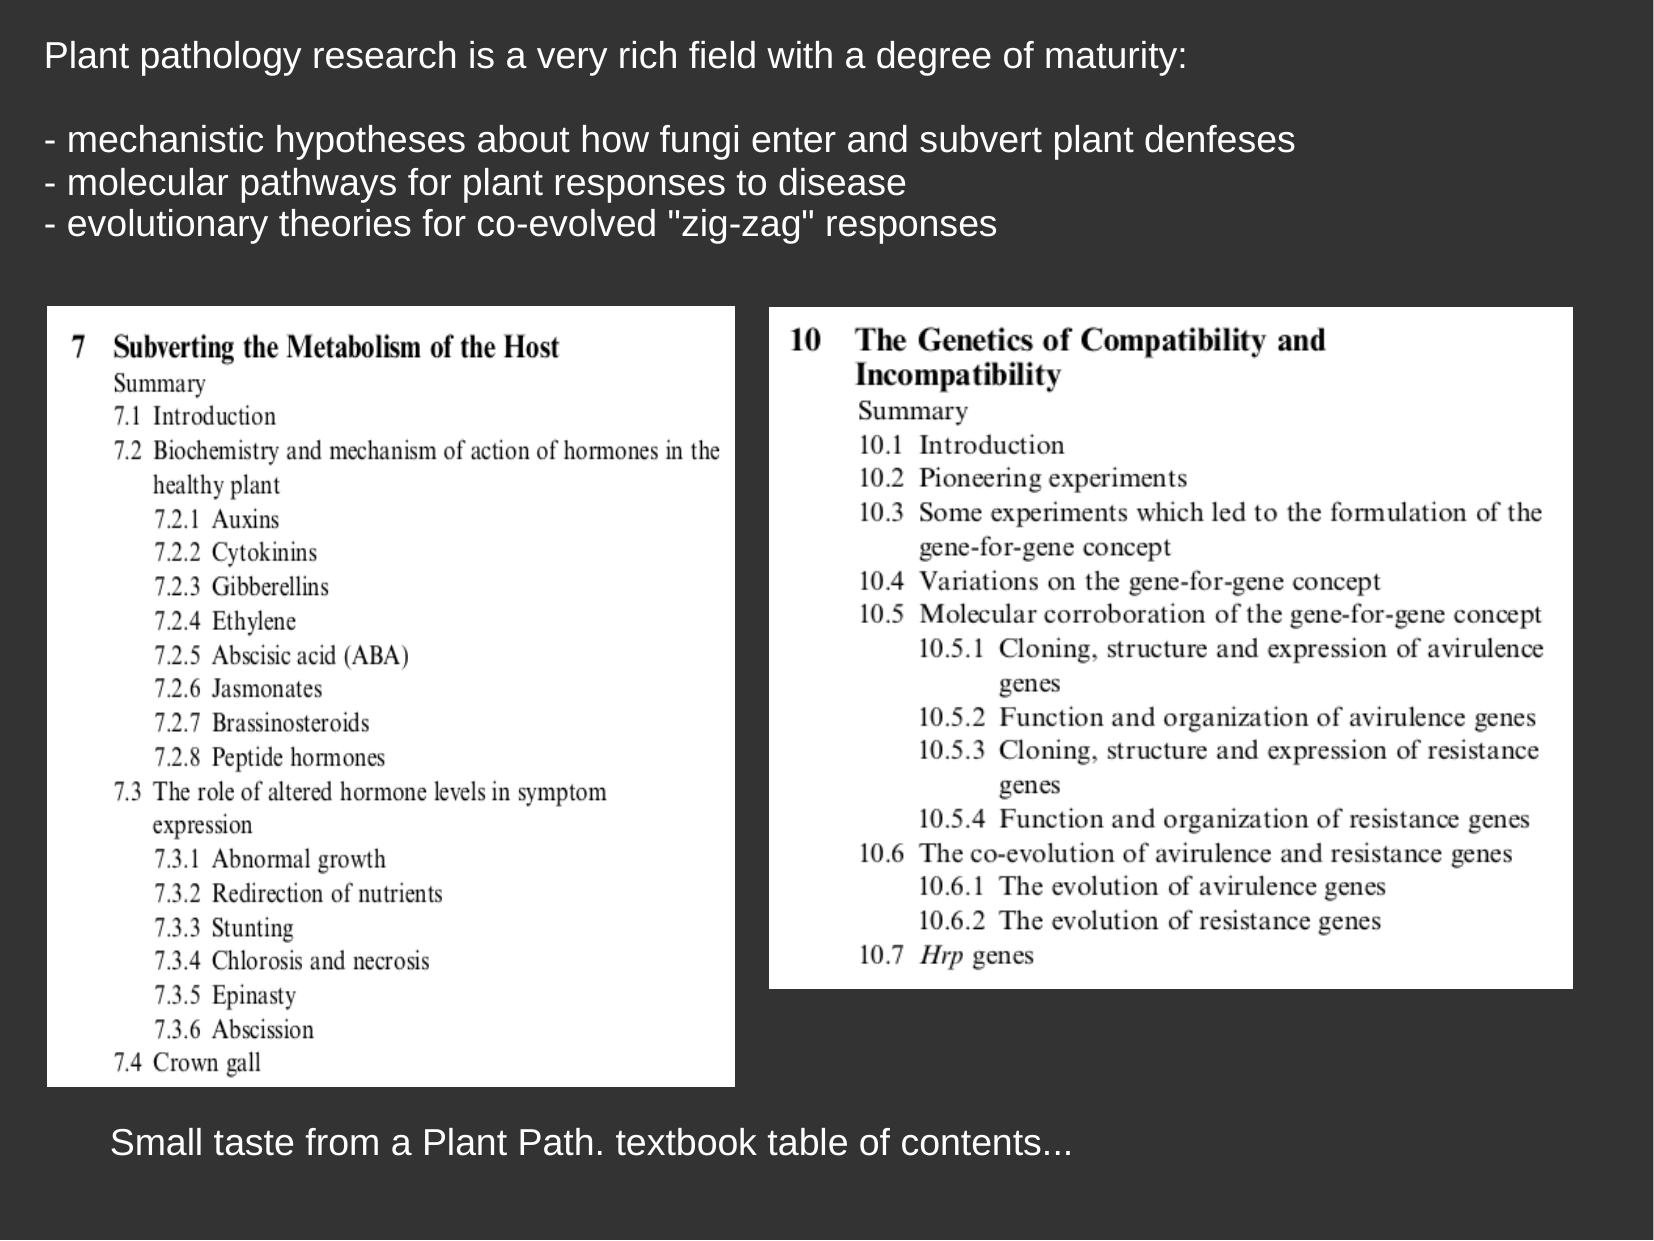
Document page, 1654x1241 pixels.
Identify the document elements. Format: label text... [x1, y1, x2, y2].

text_box Small taste from a Plant Path. textbook table of contents... [94, 1113, 1554, 1171]
text_box Plant pathology research is a very rich field with a degree of maturity: - mechanistic hypotheses about how fungi enter and subvert plant denfeses - molecular pathways for plant responses to disease - evolutionary theories for co-evolved "zig-zag" responses [29, 27, 1612, 295]
picture [47, 306, 735, 1087]
picture [769, 307, 1573, 989]
